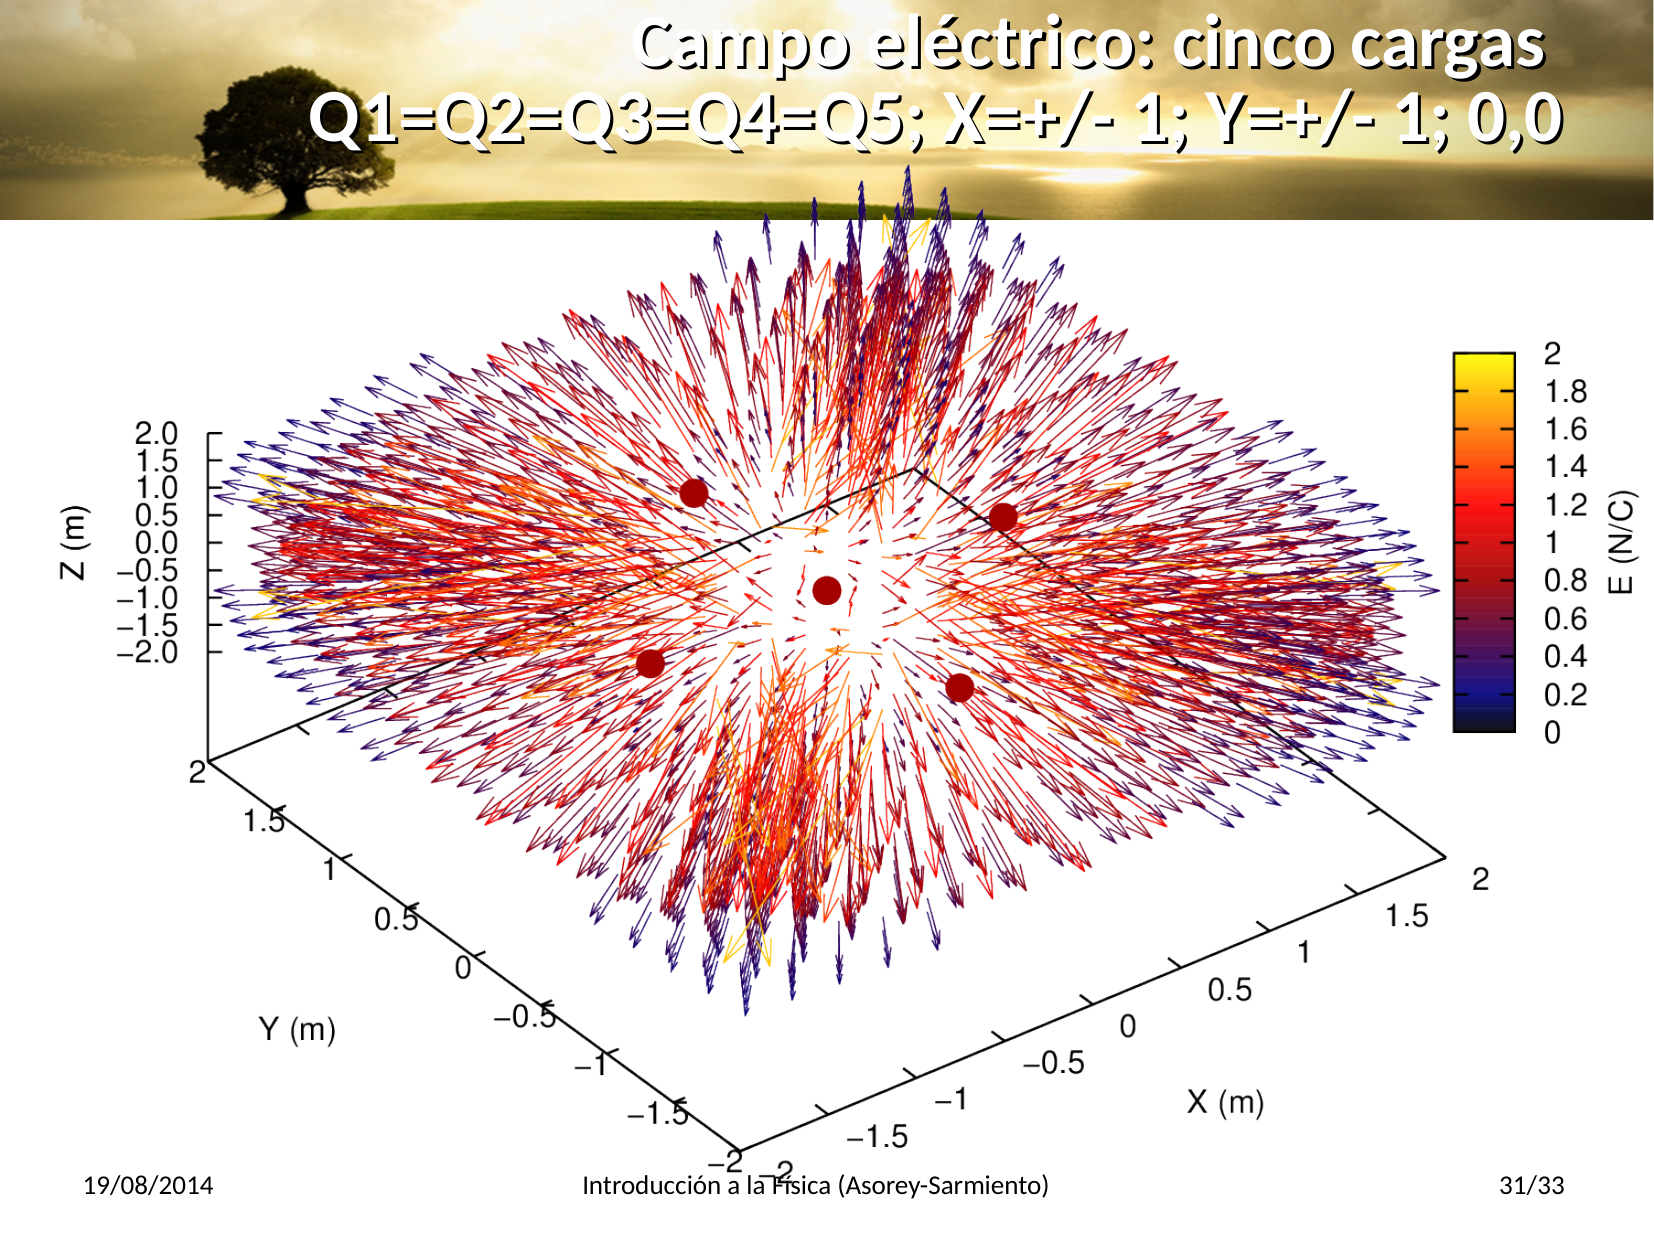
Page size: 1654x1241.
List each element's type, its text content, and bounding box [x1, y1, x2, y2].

picture [0, 0, 1654, 1241]
title Campo eléctrico: cinco cargas Q1=Q2=Q3=Q4=Q5; X=+/- 1; Y=+/- 1; 0,0 [75, 0, 1564, 82]
